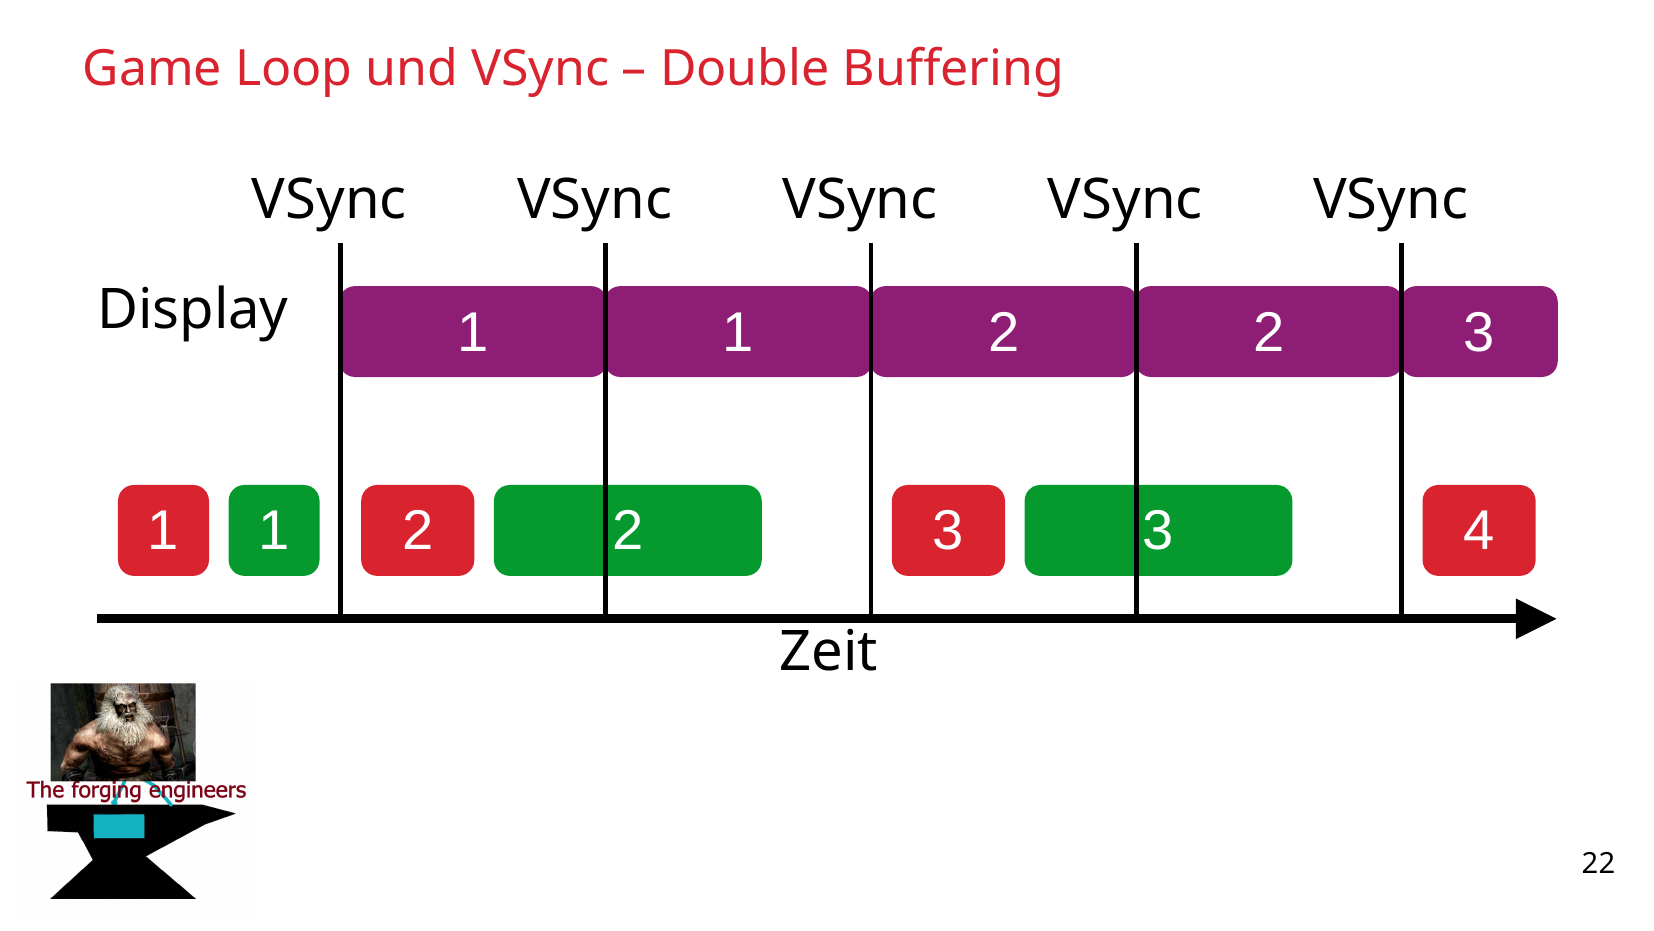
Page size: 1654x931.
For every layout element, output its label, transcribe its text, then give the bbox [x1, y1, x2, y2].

title Game Loop und VSync – Double Buffering [82, 37, 1571, 95]
picture [17, 153, 1580, 916]
